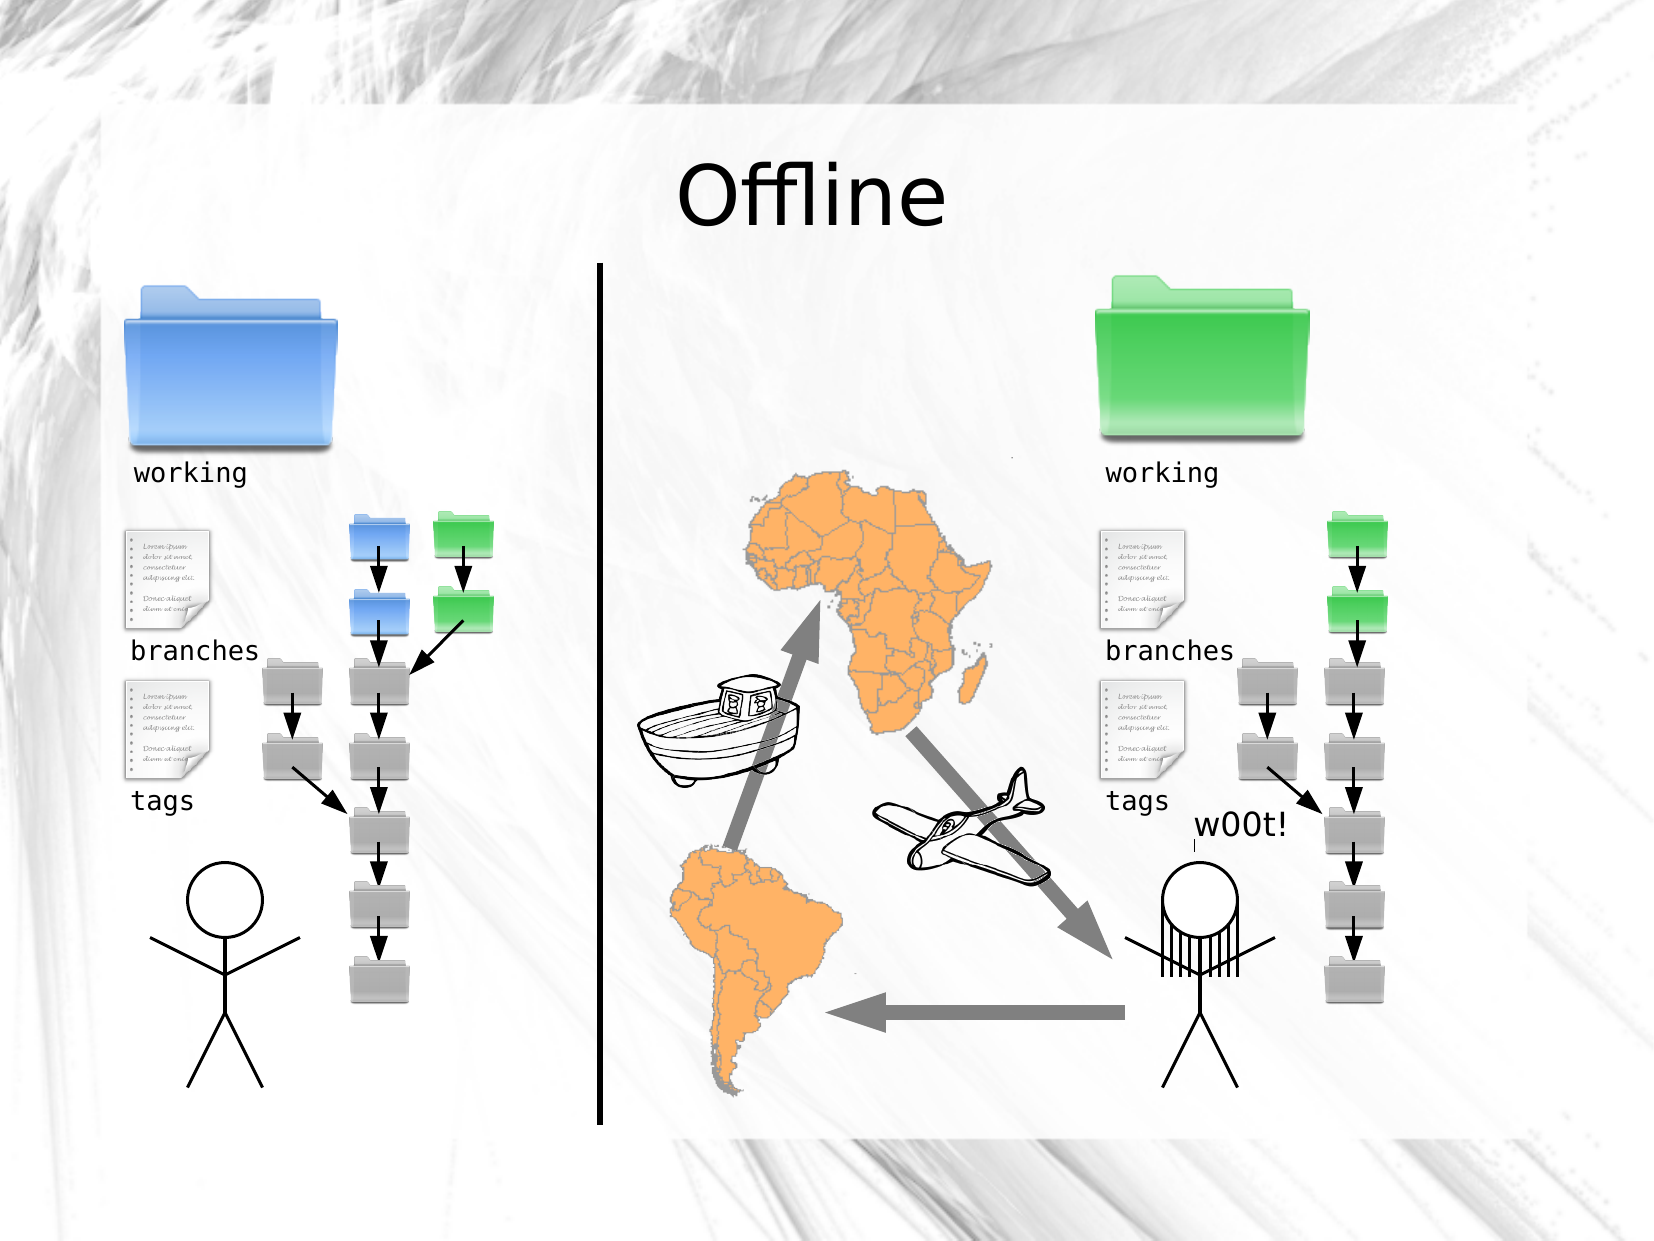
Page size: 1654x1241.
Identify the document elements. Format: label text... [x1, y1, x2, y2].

text_box w00t! [1178, 798, 1305, 852]
text_box working [1090, 450, 1235, 497]
text_box tags [115, 777, 273, 826]
picture [0, 0, 1654, 1241]
title Offline [118, 112, 1506, 281]
text_box tags [1090, 777, 1248, 826]
text_box branches [115, 627, 276, 676]
text_box branches [1090, 627, 1251, 676]
text_box [1162, 862, 1238, 938]
text_box working [119, 450, 263, 497]
